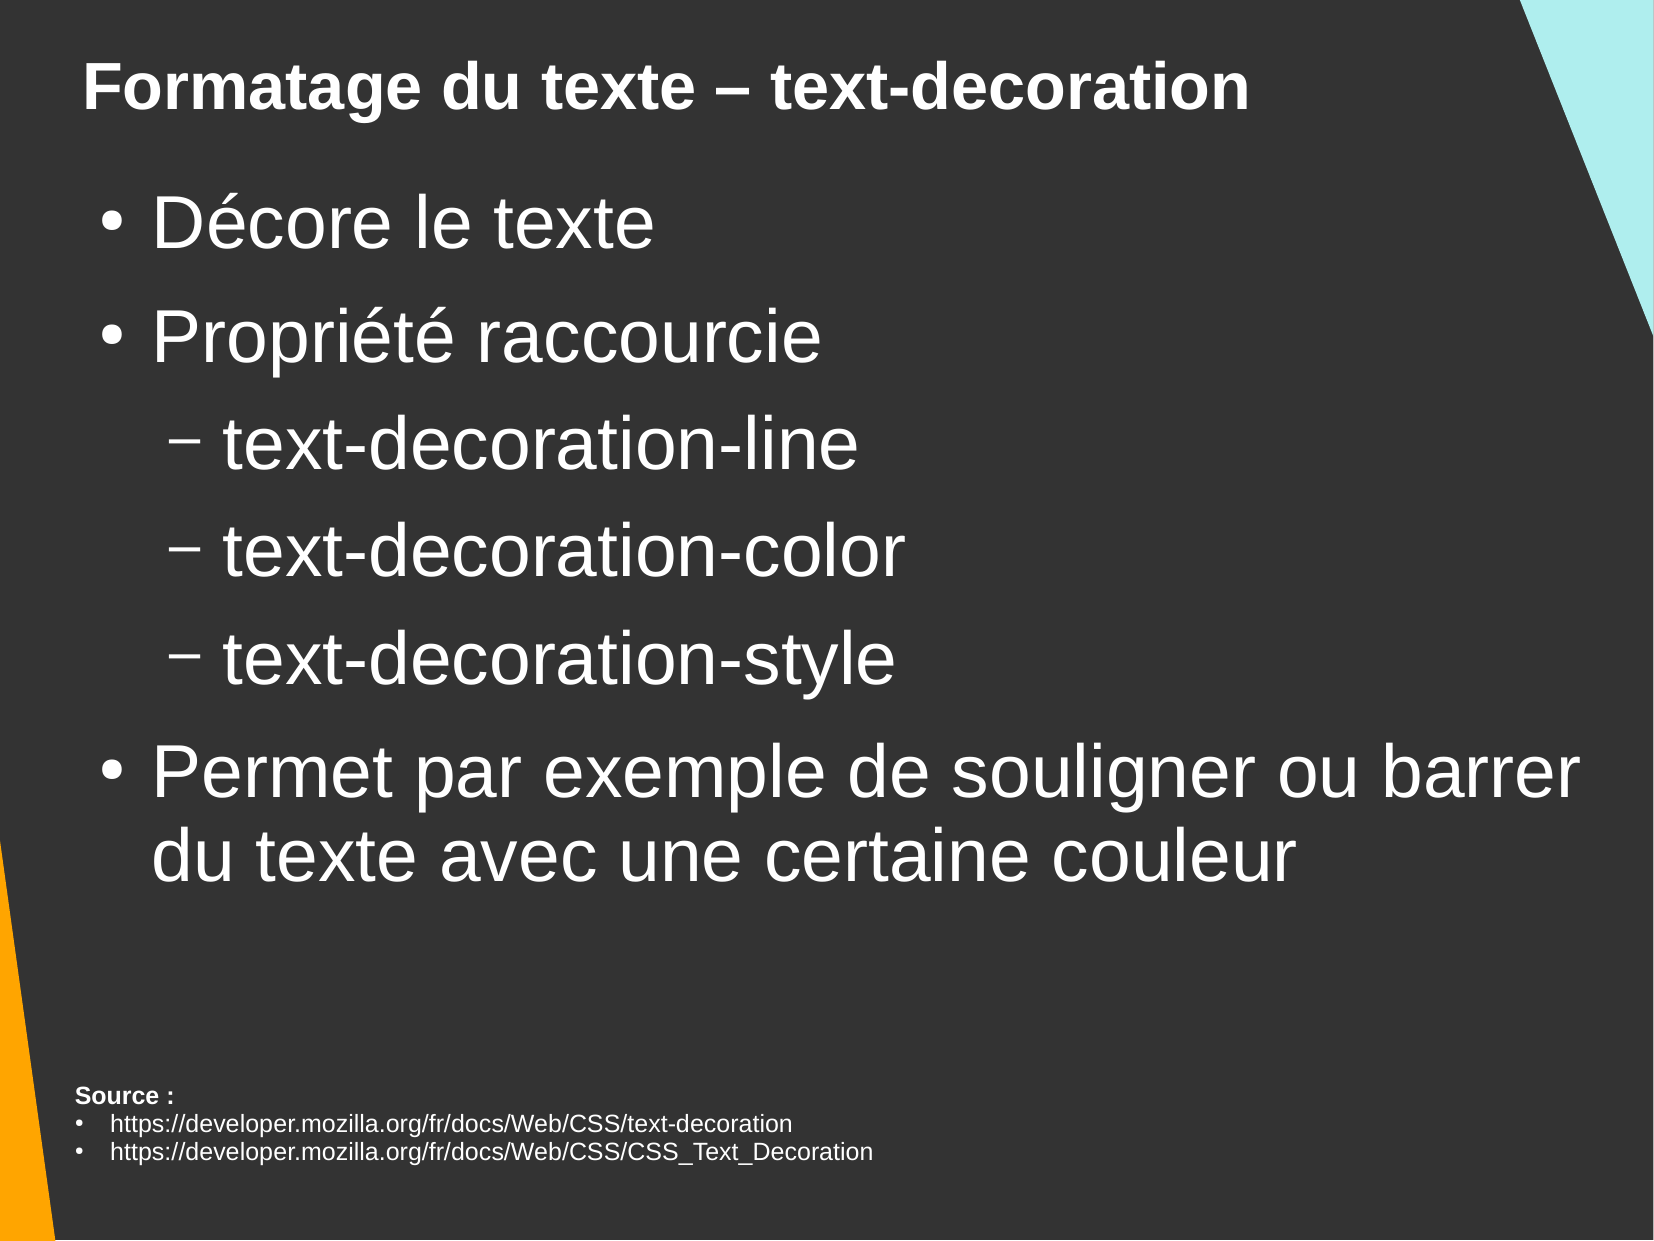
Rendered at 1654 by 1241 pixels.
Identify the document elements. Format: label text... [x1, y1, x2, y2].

title Formatage du texte – text-decoration [82, 49, 1571, 152]
list Décore le texte Propriété raccourcie text-decoration-line text-decoration-color text-decoration-style Permet par exemple de souligner ou barrer du texte avec une certaine couleur [80, 180, 1605, 910]
text_box [1519, 0, 1654, 338]
text_box Source : https://developer.mozilla.org/fr/docs/Web/CSS/text-decoration https://developer.mozilla.org/fr/docs/Web/CSS/CSS_Text_Decoration [60, 1074, 1546, 1193]
text_box [0, 840, 56, 1241]
